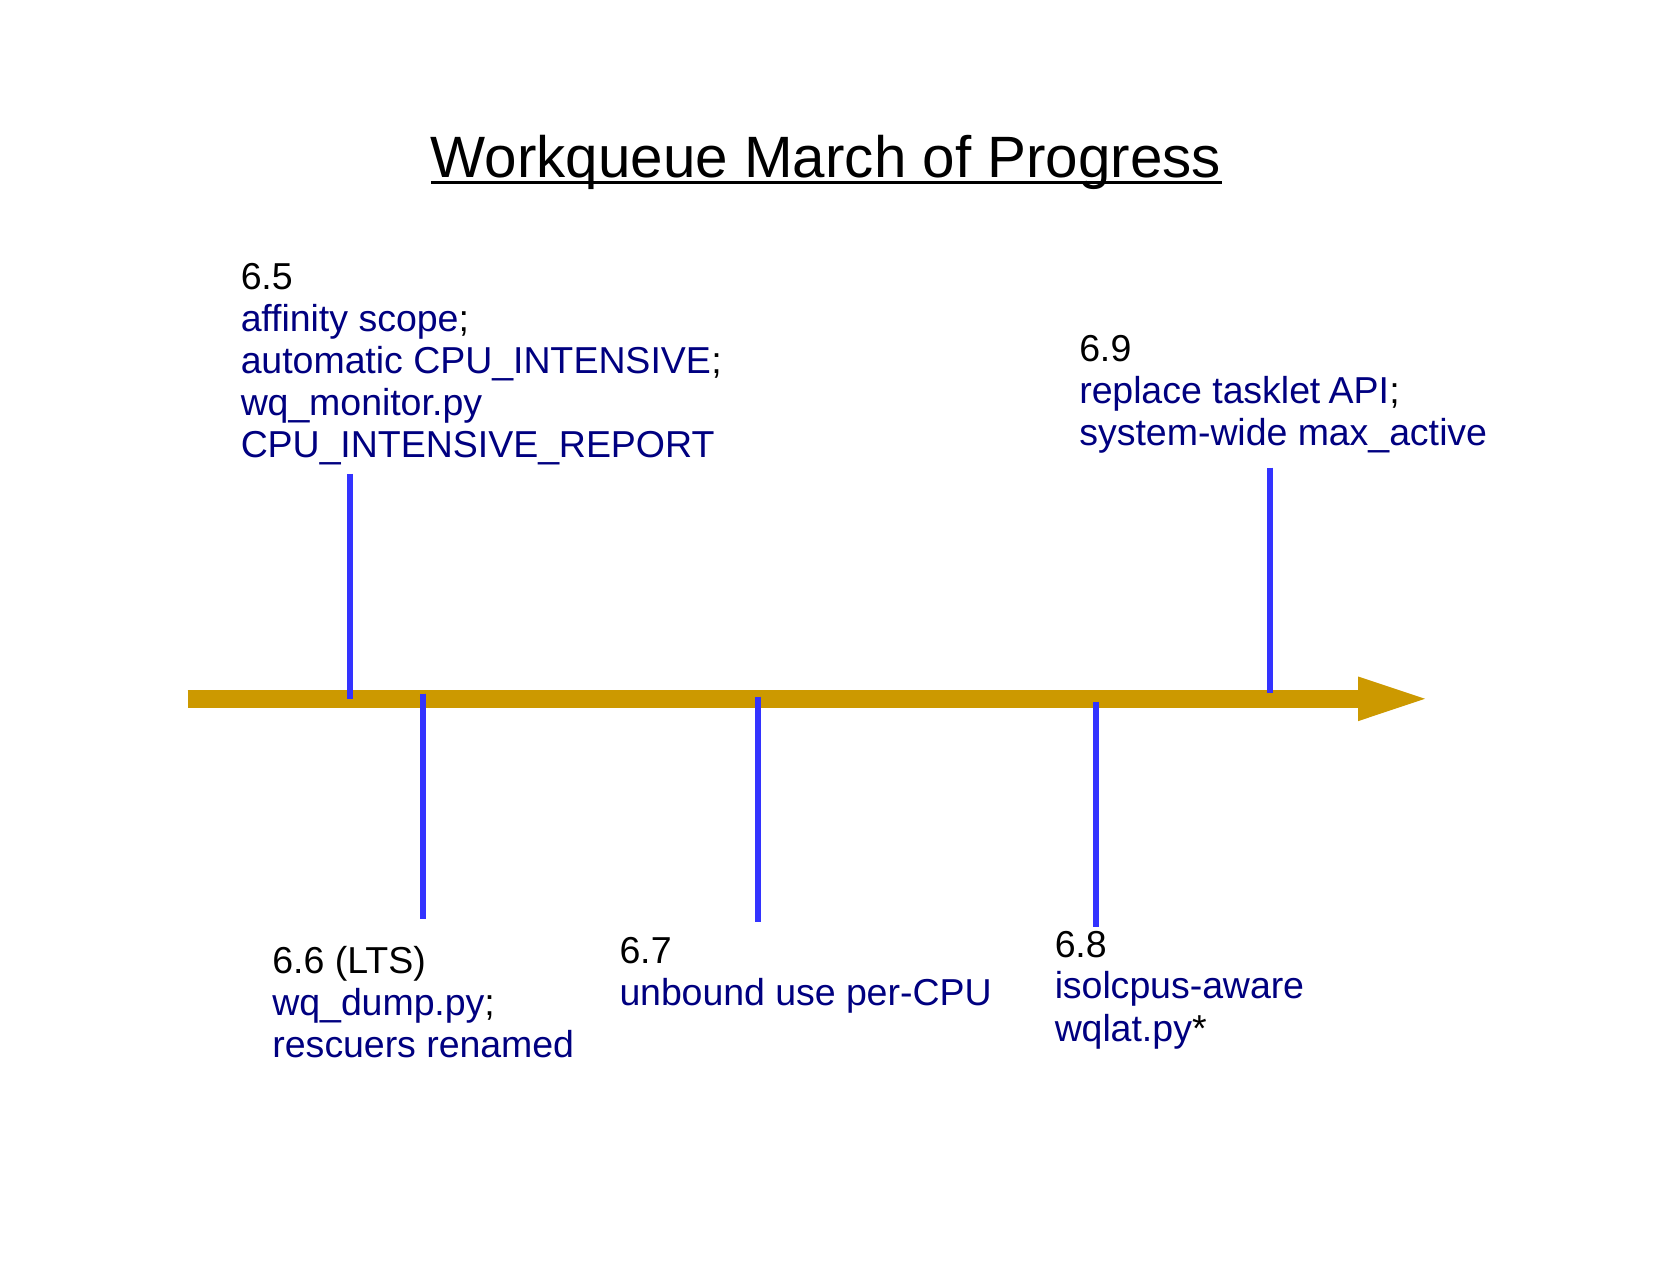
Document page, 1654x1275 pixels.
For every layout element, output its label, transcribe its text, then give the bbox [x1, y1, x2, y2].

text_box 6.7 unbound use per-CPU [604, 922, 1008, 1022]
text_box 6.8 isolcpus-aware wqlat.py* [1040, 915, 1354, 1057]
text_box 6.6 (LTS) wq_dump.py; rescuers renamed [257, 932, 590, 1074]
title Workqueue March of Progress [82, 50, 1571, 264]
text_box 6.5 affinity scope; automatic CPU_INTENSIVE; wq_monitor.py CPU_INTENSIVE_REPORT [226, 248, 737, 474]
text_box 6.9 replace tasklet API; system-wide max_active [1064, 320, 1505, 471]
